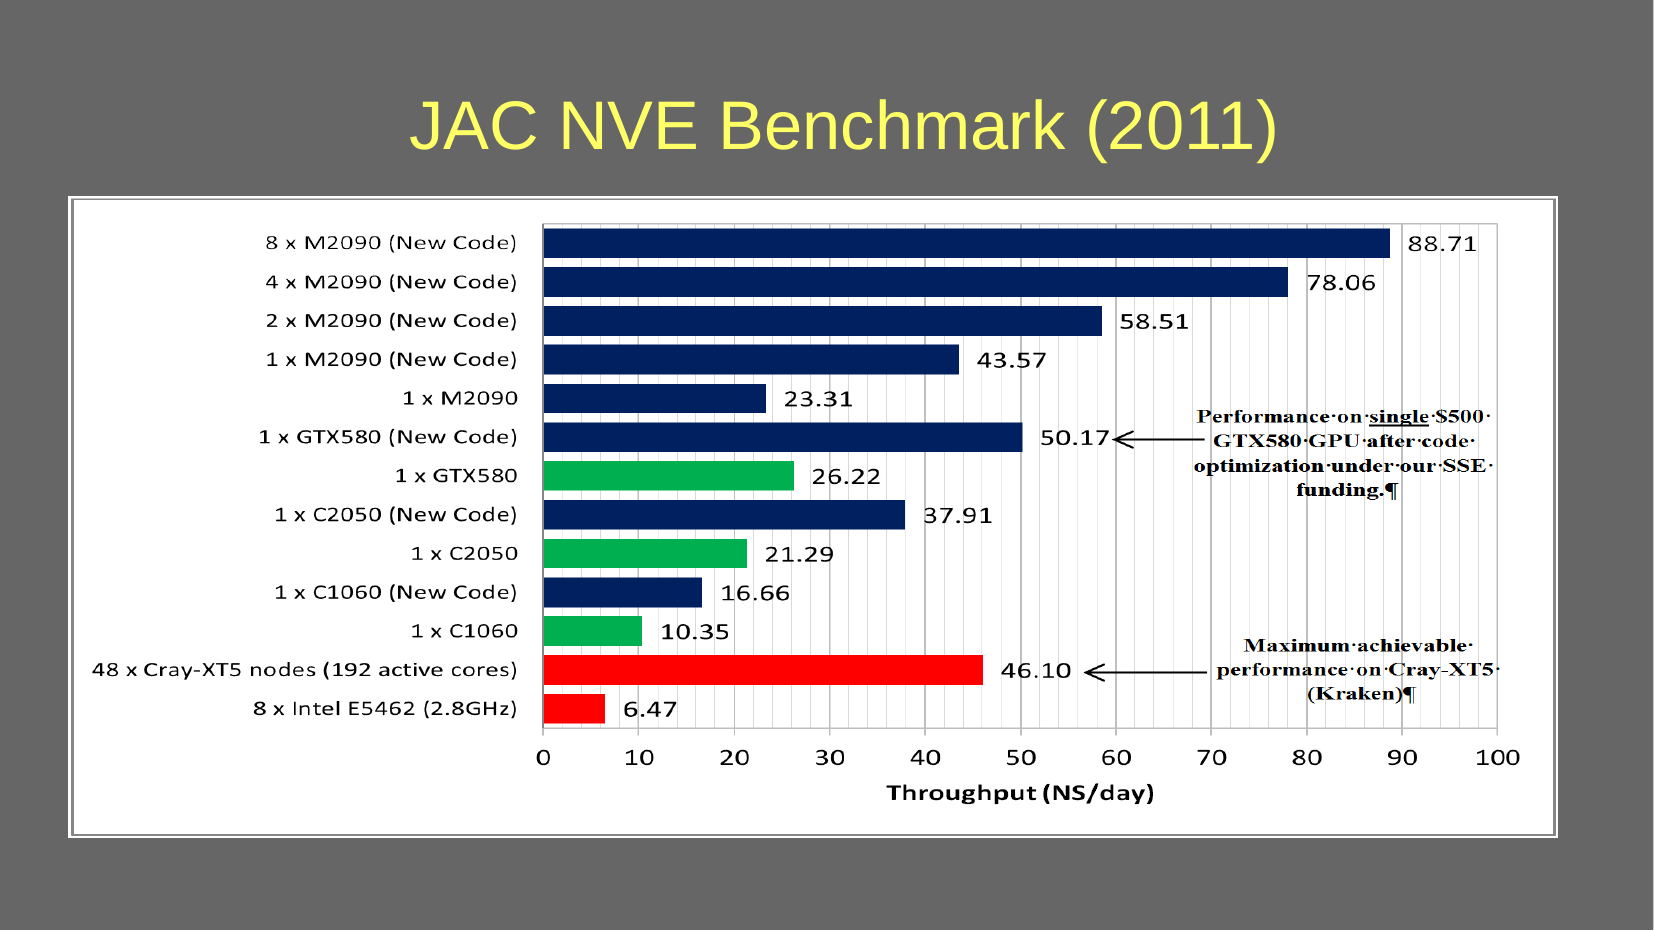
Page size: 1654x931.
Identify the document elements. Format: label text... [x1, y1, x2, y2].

picture [68, 196, 1558, 838]
title JAC NVE Benchmark (2011) [27, 51, 1626, 193]
